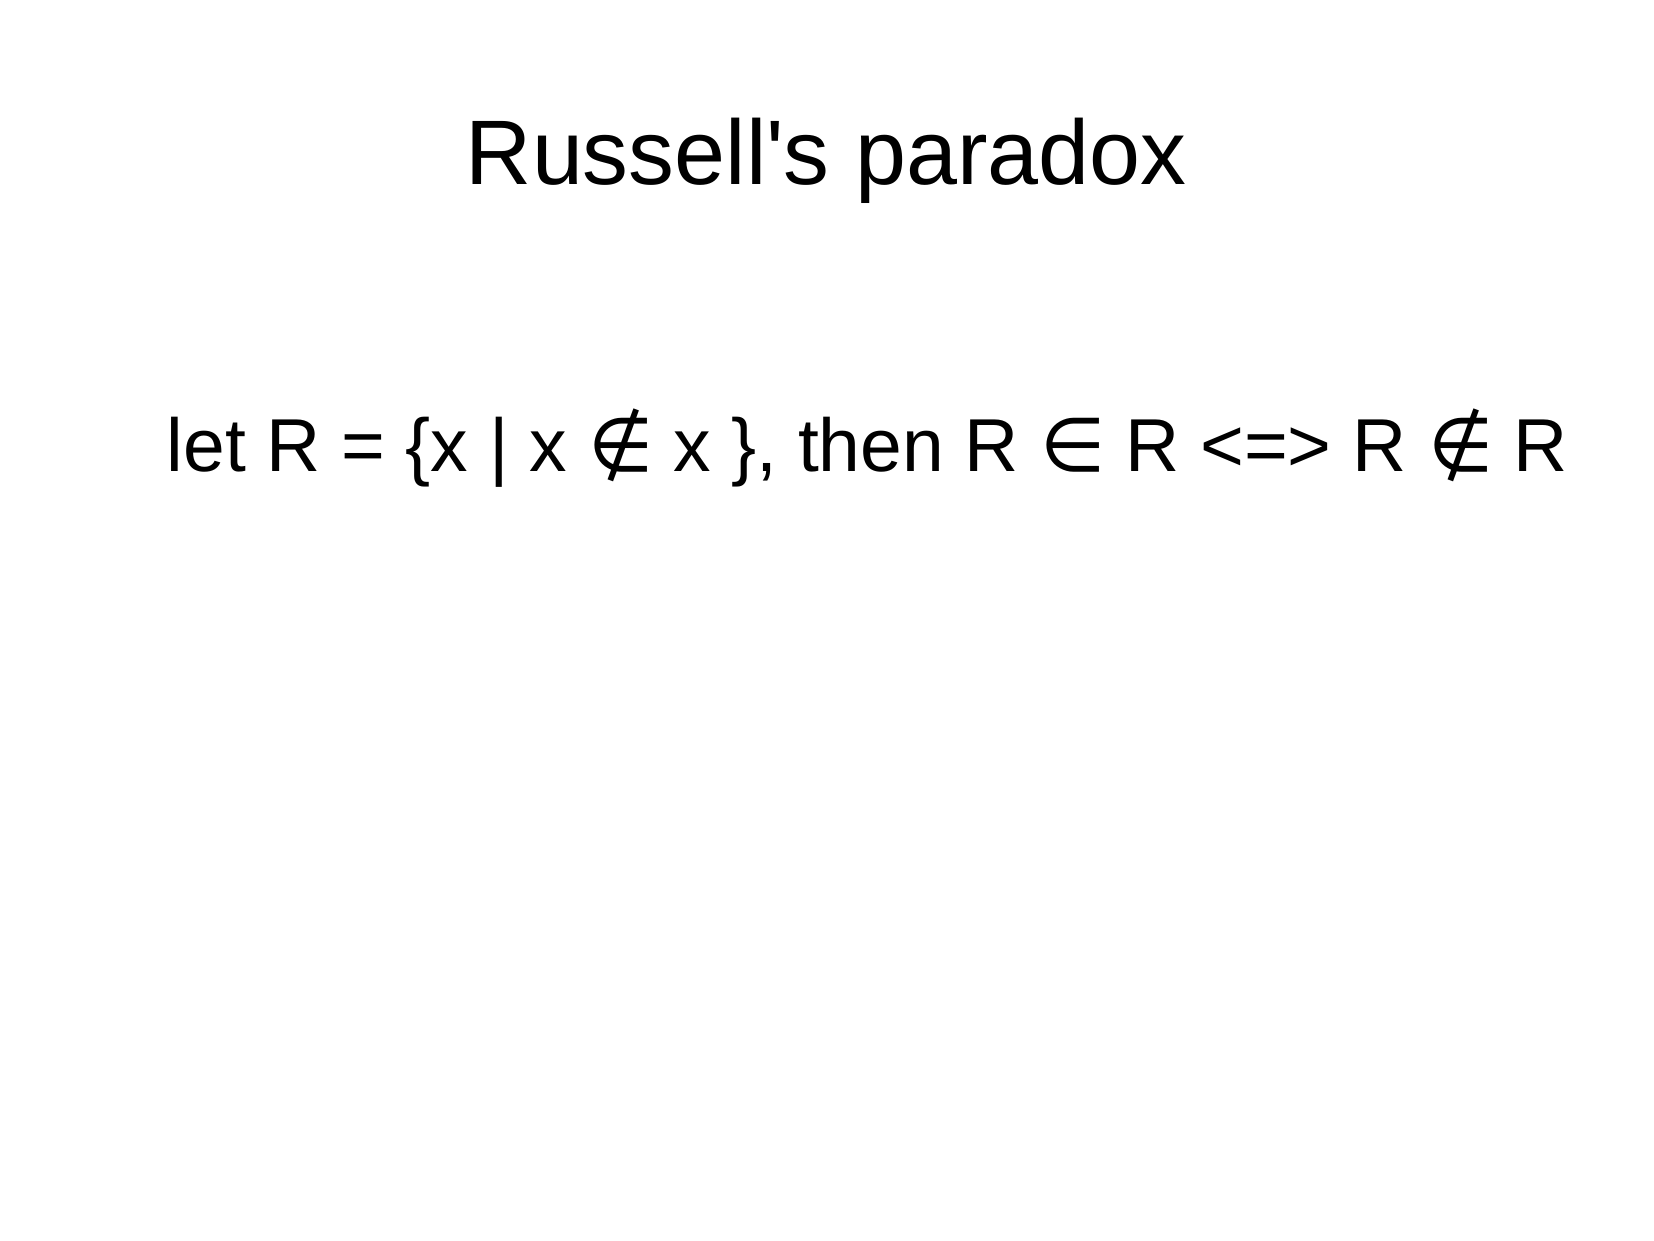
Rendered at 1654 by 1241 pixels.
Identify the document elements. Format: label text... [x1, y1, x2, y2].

list let R = {x | x ∉ x }, then R ∈ R <=> R ∉ R [60, 290, 1606, 1010]
title Russell's paradox [82, 49, 1571, 257]
